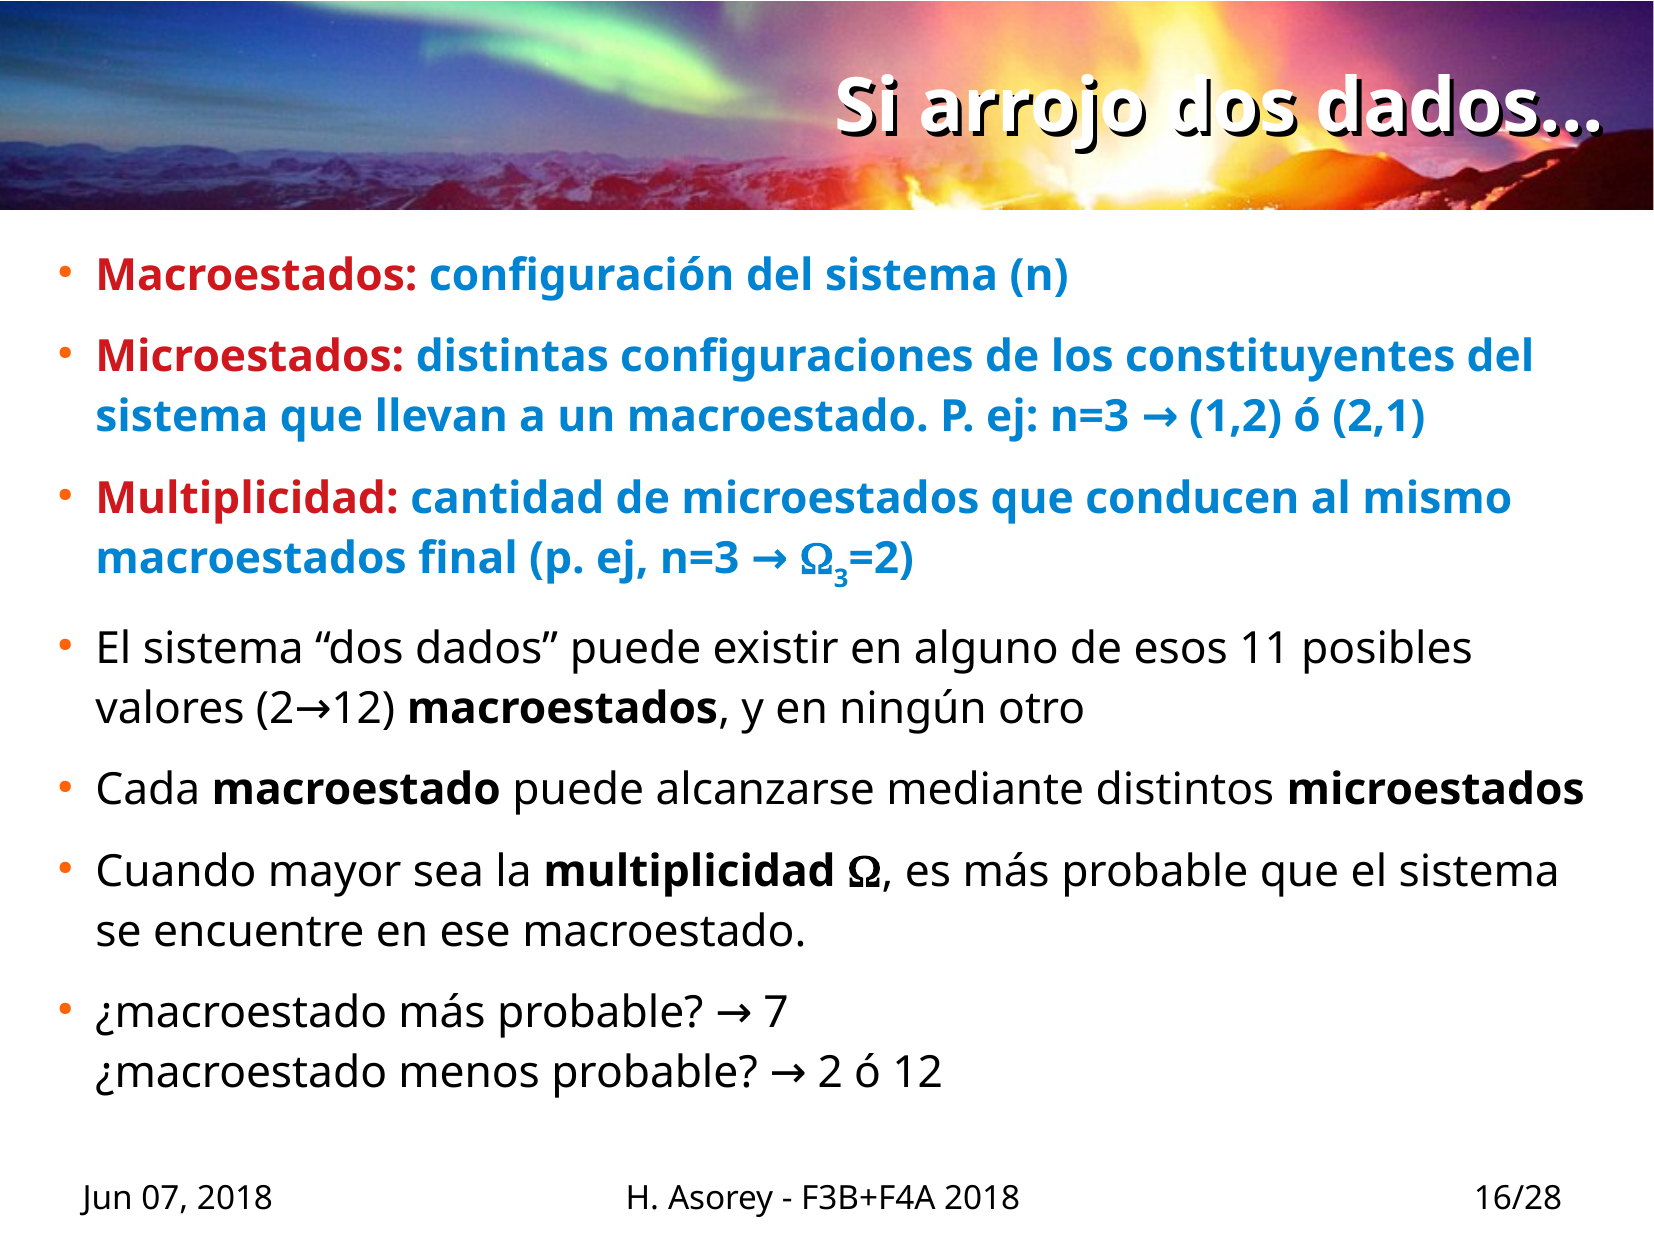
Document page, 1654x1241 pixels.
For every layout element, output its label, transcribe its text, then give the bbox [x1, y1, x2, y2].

title Si arrojo dos dados... [45, 15, 1606, 191]
picture [0, 1, 1654, 210]
list Macroestados: configuración del sistema (n) Microestados: distintas configuraciones de los constituyentes del sistema que llevan a un macroestado. P. ej: n=3 → (1,2) ó (2,1) Multiplicidad: cantidad de microestados que conducen al mismo macroestados final (p. ej, n=3 → W3=2) El sistema “dos dados” puede existir en alguno de esos 11 posibles valores (2→12) macroestados, y en ningún otro Cada macroestado puede alcanzarse mediante distintos microestados Cuando mayor sea la multiplicidad W, es más probable que el sistema se encuentre en ese macroestado. ¿macroestado más probable? → 7 ¿macroestado menos probable? → 2 ó 12 [45, 243, 1606, 1144]
